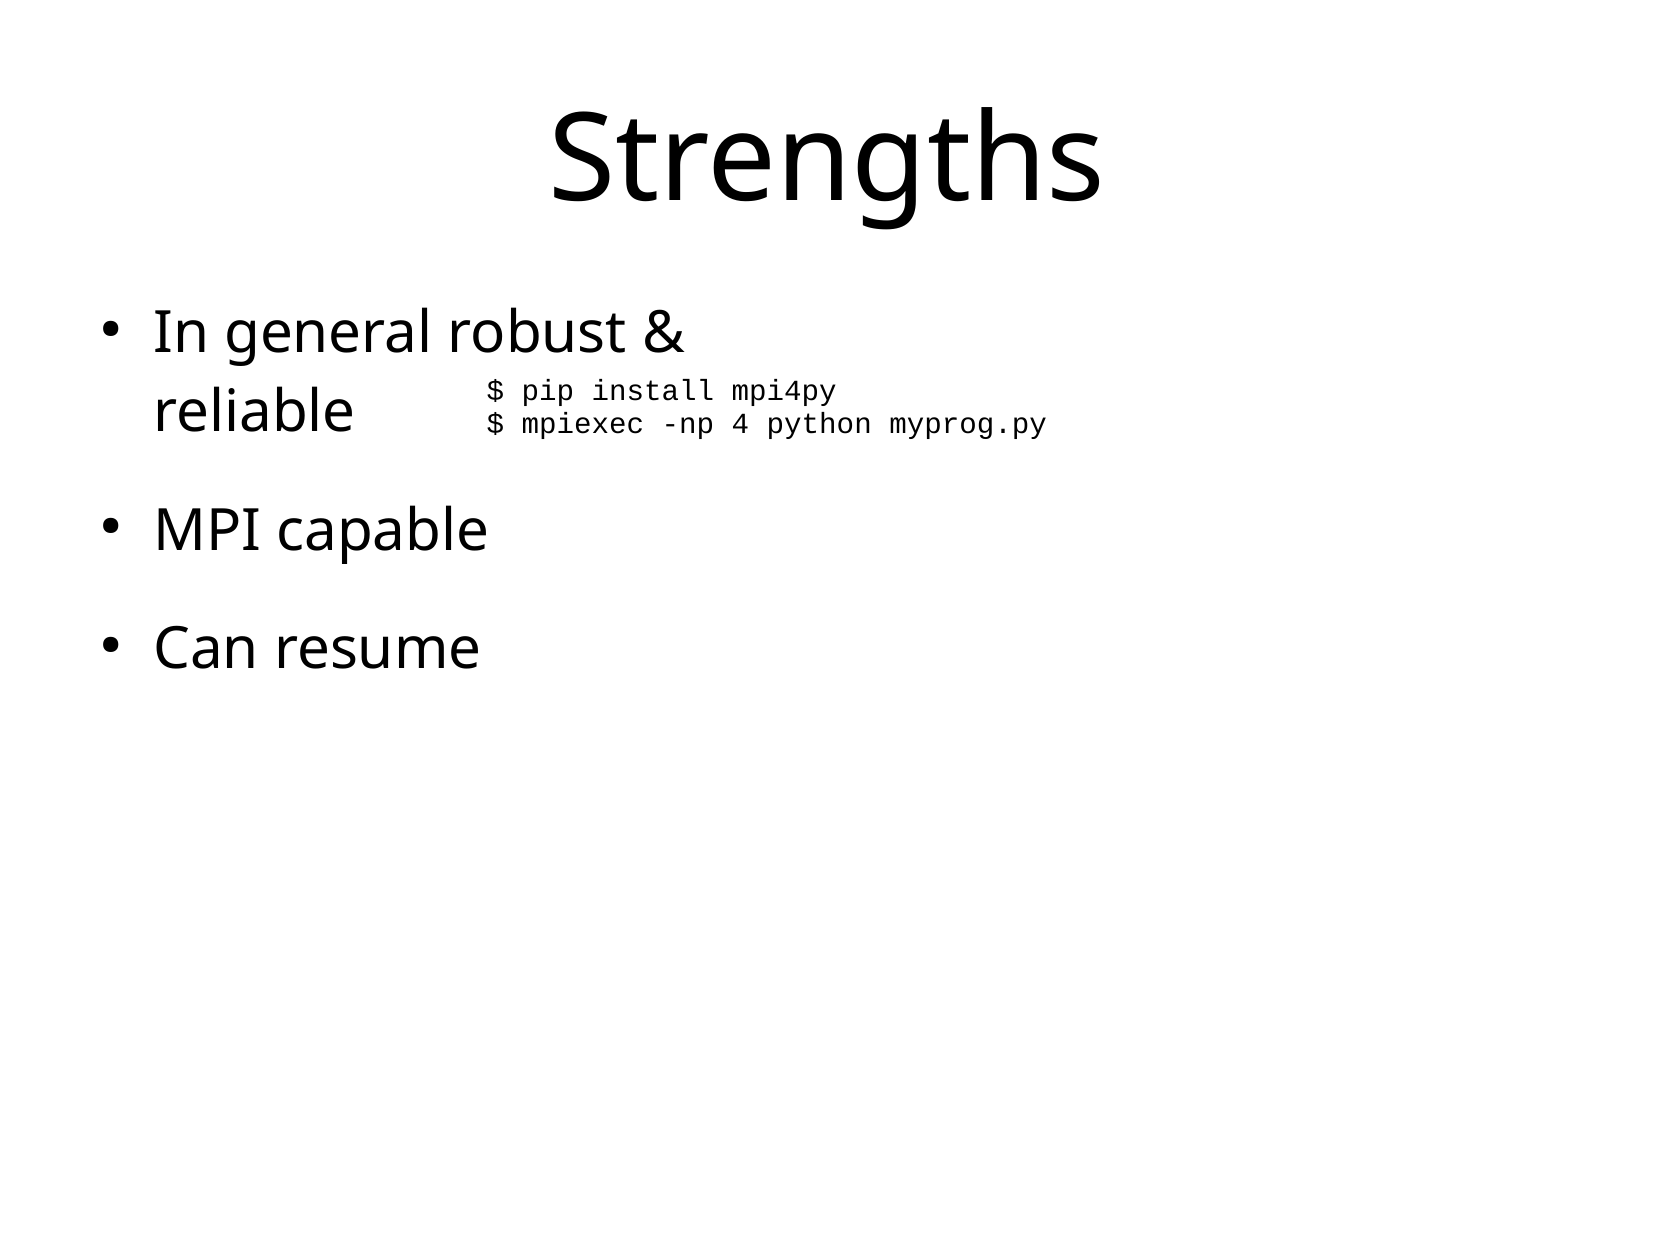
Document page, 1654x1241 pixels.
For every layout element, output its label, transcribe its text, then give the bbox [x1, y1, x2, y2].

text_box $ pip install mpi4py $ mpiexec -np 4 python myprog.py [471, 369, 1357, 469]
title Strengths [82, 49, 1571, 257]
list In general robust & reliable MPI capable Can resume [82, 290, 826, 1216]
